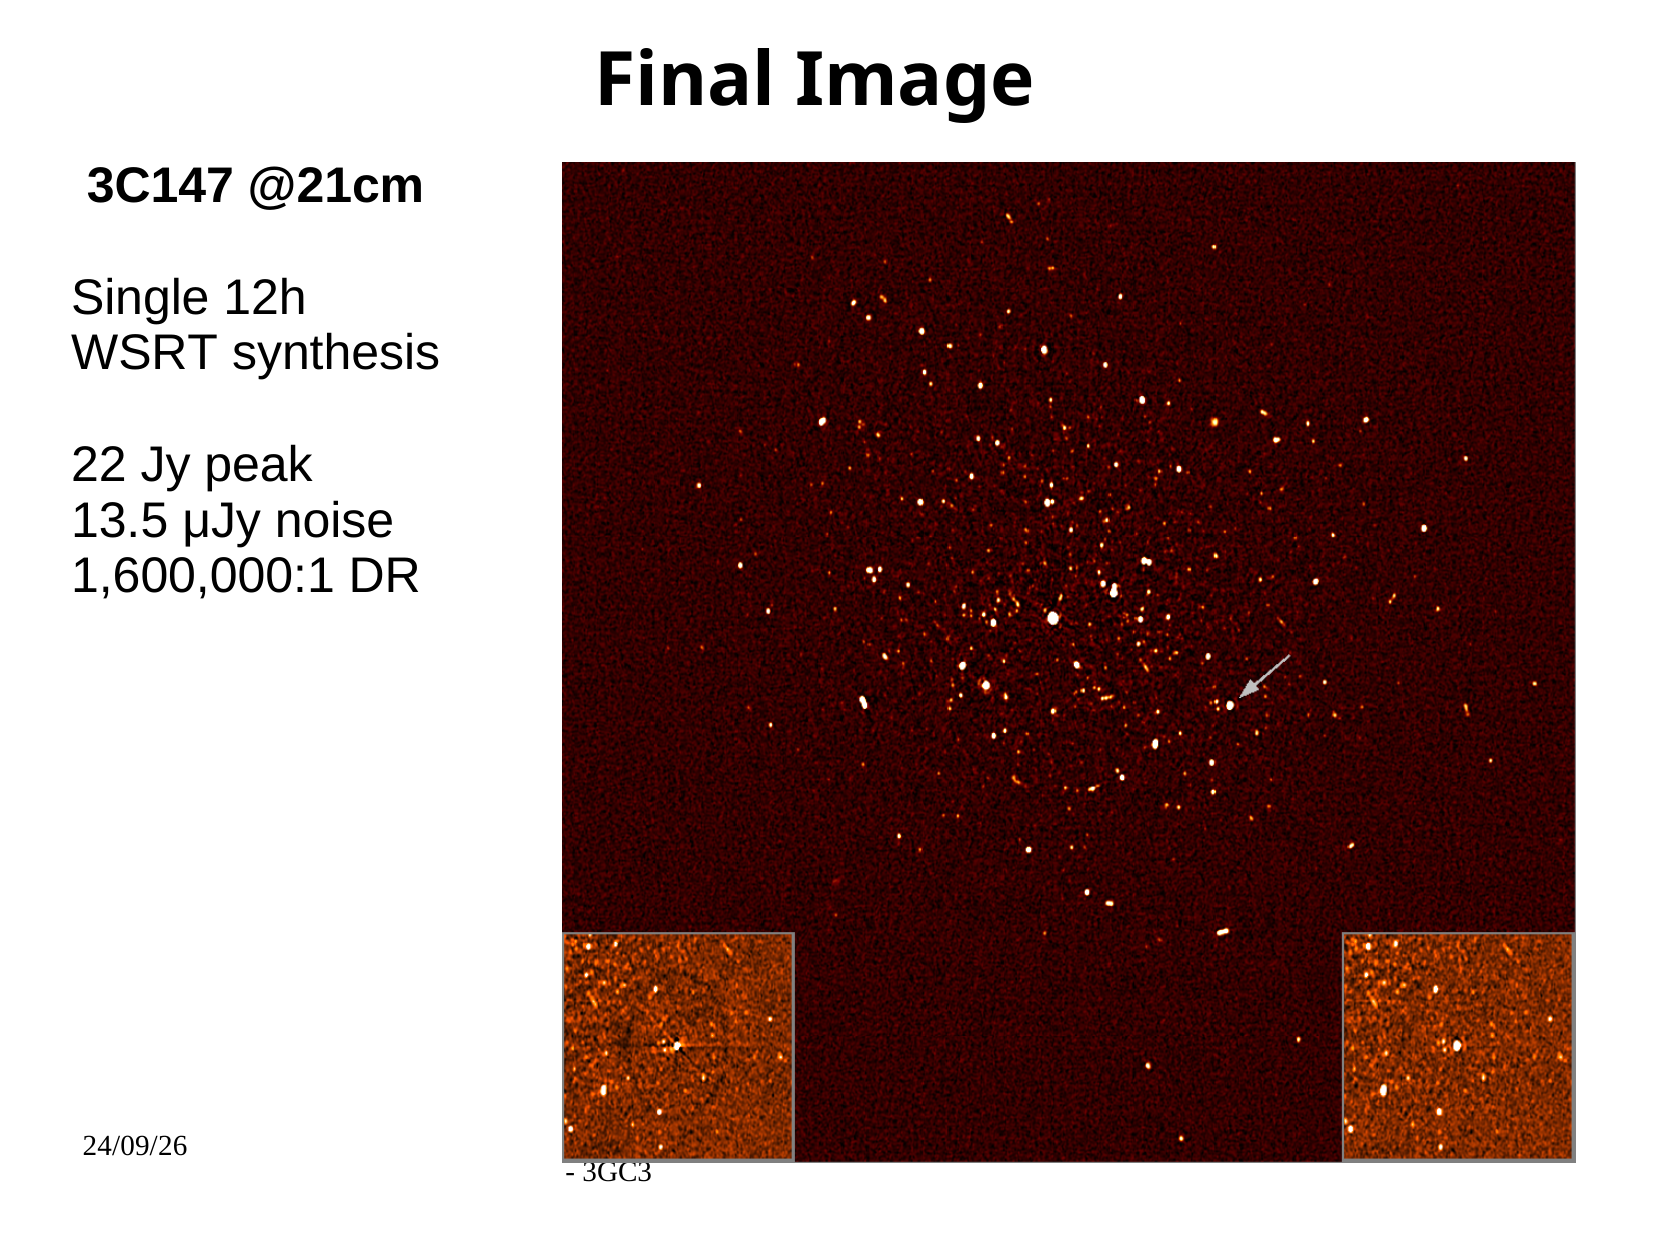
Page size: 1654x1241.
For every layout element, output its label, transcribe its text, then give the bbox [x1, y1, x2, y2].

text_box 3C147 @21cm Single 12h WSRT synthesis 22 Jy peak 13.5 μJy noise 1,600,000:1 DR [56, 150, 451, 976]
title Final Image [194, 20, 1436, 133]
picture [562, 162, 1576, 1163]
